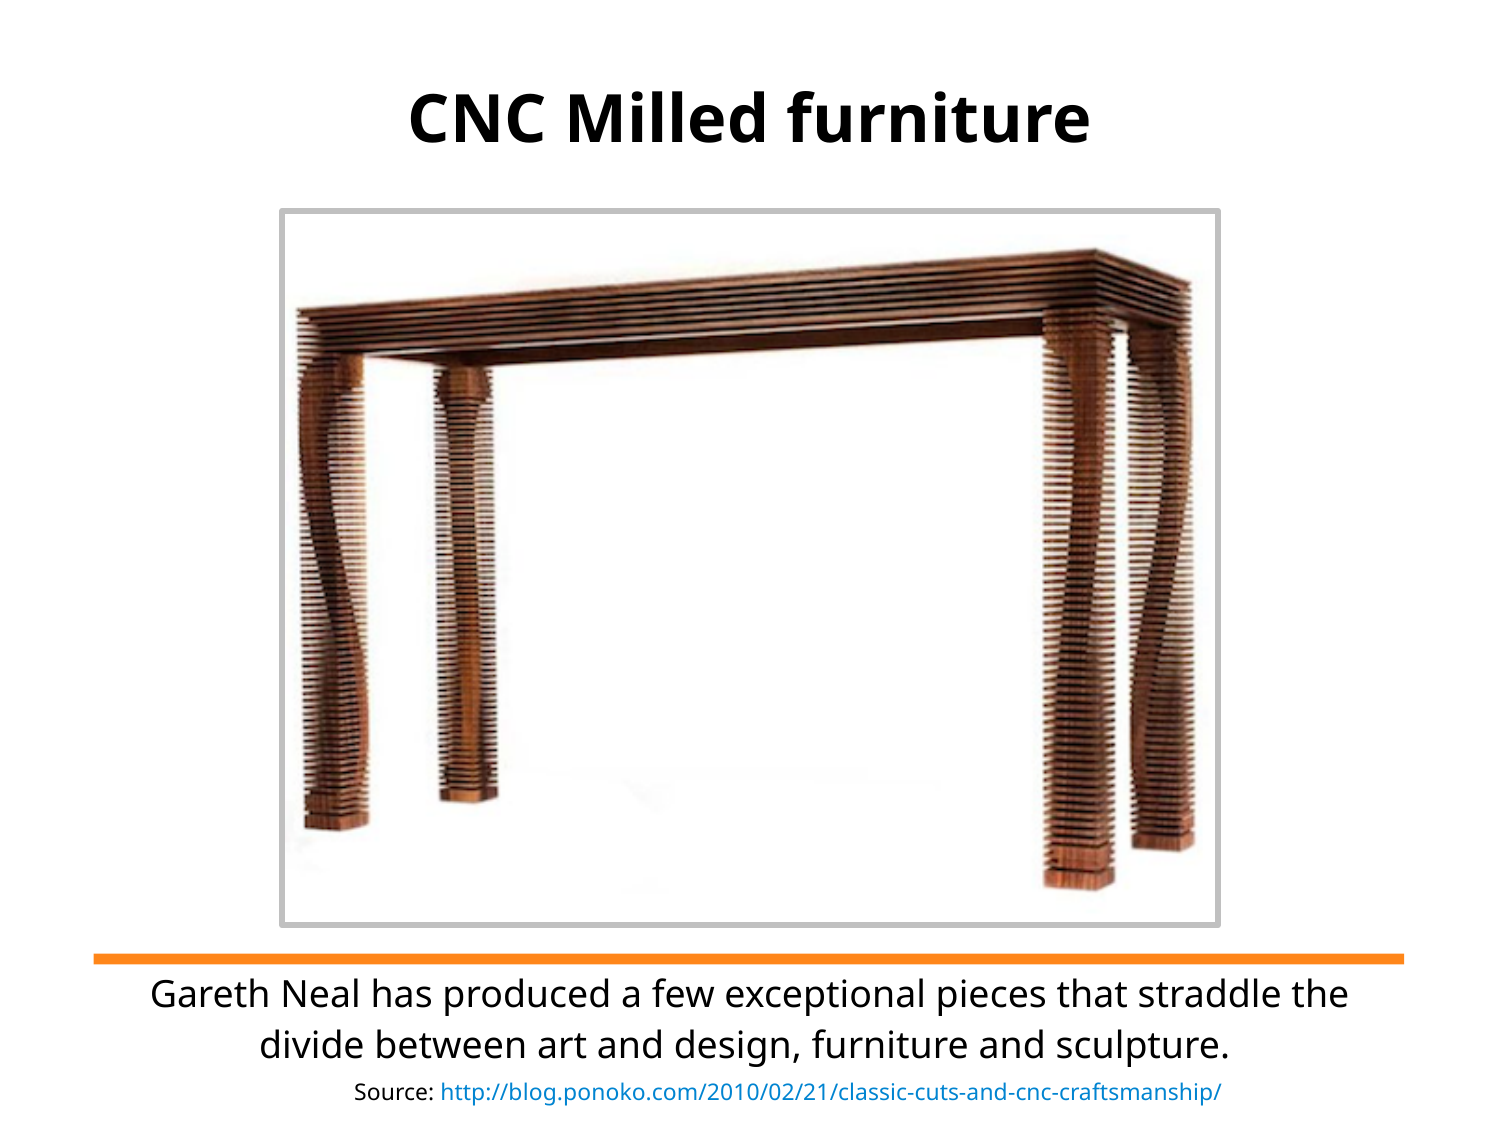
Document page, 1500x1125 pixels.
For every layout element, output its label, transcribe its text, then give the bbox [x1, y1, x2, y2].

text_box Gareth Neal has produced a few exceptional pieces that straddle the divide between art and design, furniture and sculpture. [109, 960, 1391, 1073]
title CNC Milled furniture [75, 44, 1426, 188]
picture [0, 0, 1500, 1125]
text_box Source: http://blog.ponoko.com/2010/02/21/classic-cuts-and-cnc-craftsmanship/ [339, 1073, 1161, 1113]
